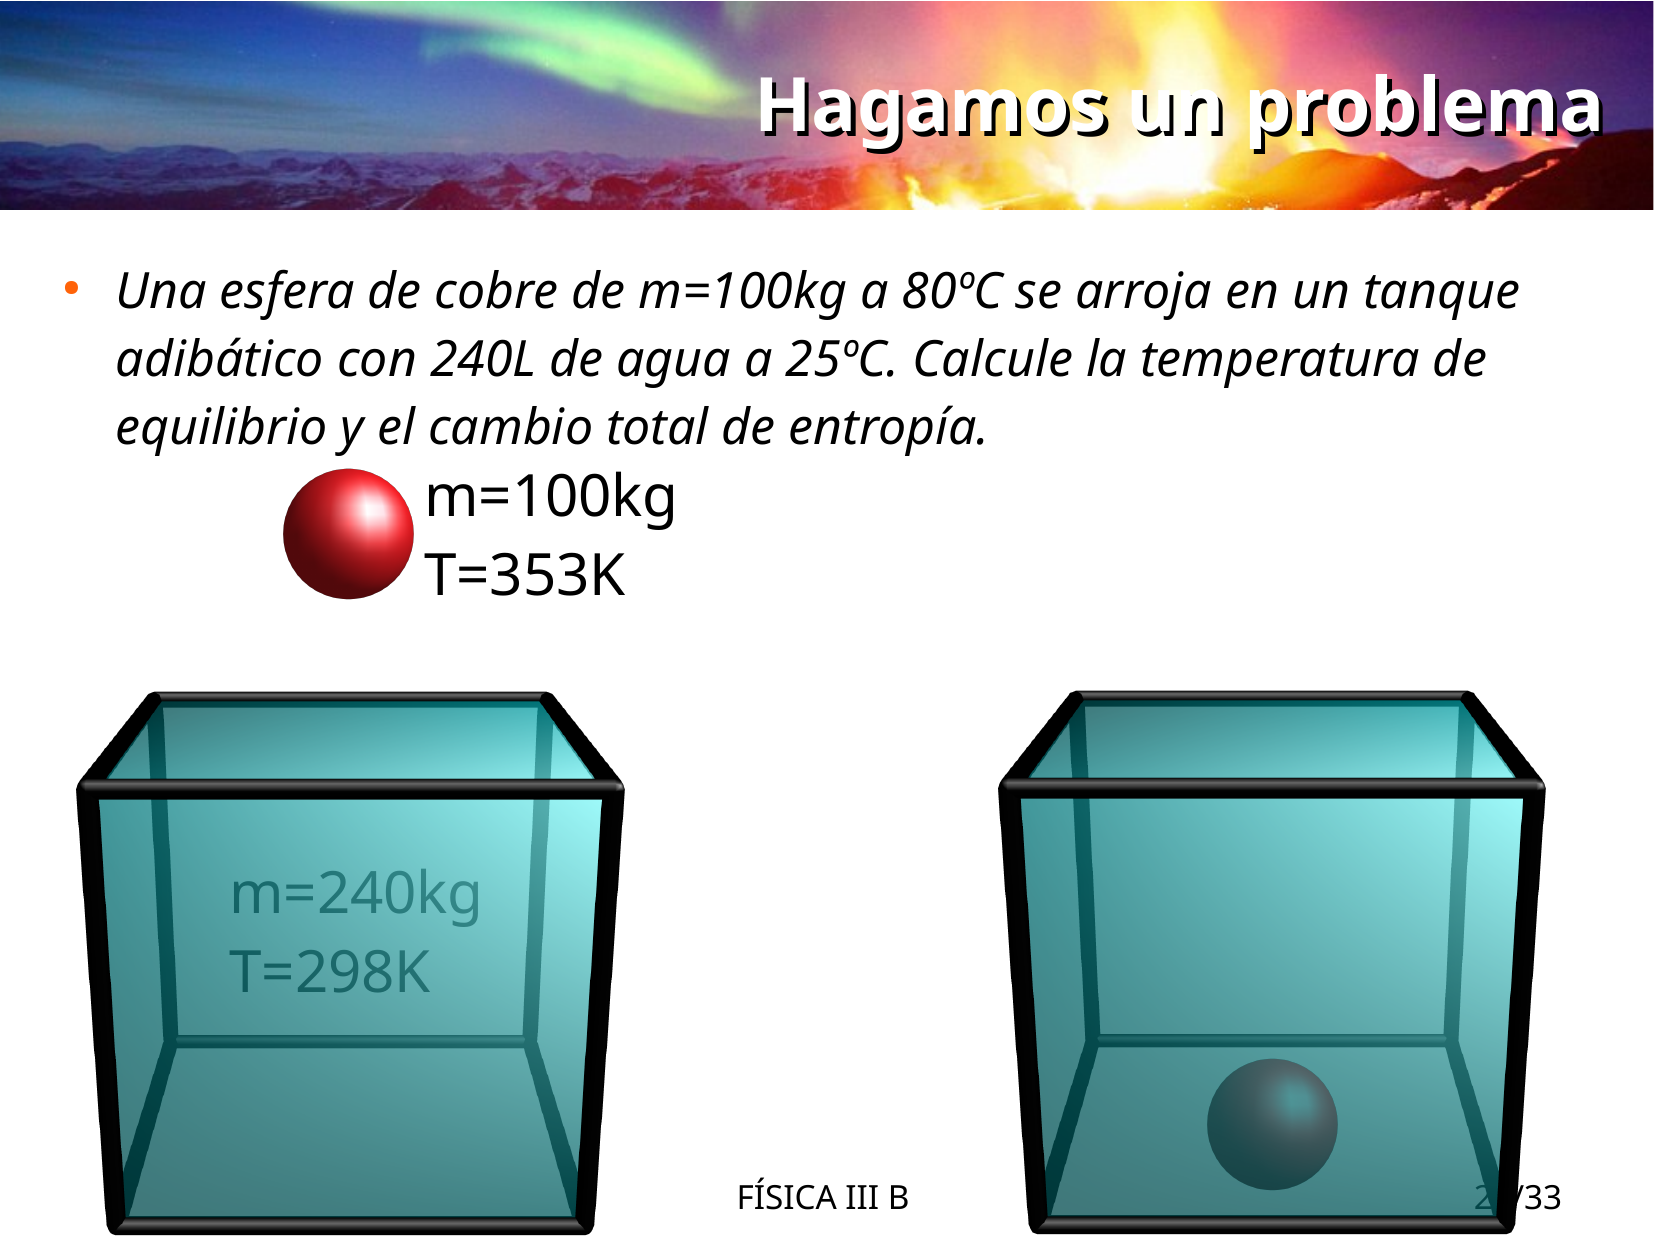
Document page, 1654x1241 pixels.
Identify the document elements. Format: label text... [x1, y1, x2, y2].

title Hagamos un problema [45, 15, 1606, 191]
picture [0, 1, 1654, 210]
list Una esfera de cobre de m=100kg a 80ºC se arroja en un tanque adibático con 240L de agua a 25ºC. Calcule la temperatura de equilibrio y el cambio total de entropía. [45, 255, 1606, 1156]
text_box m=100kg T=353K [409, 446, 678, 604]
